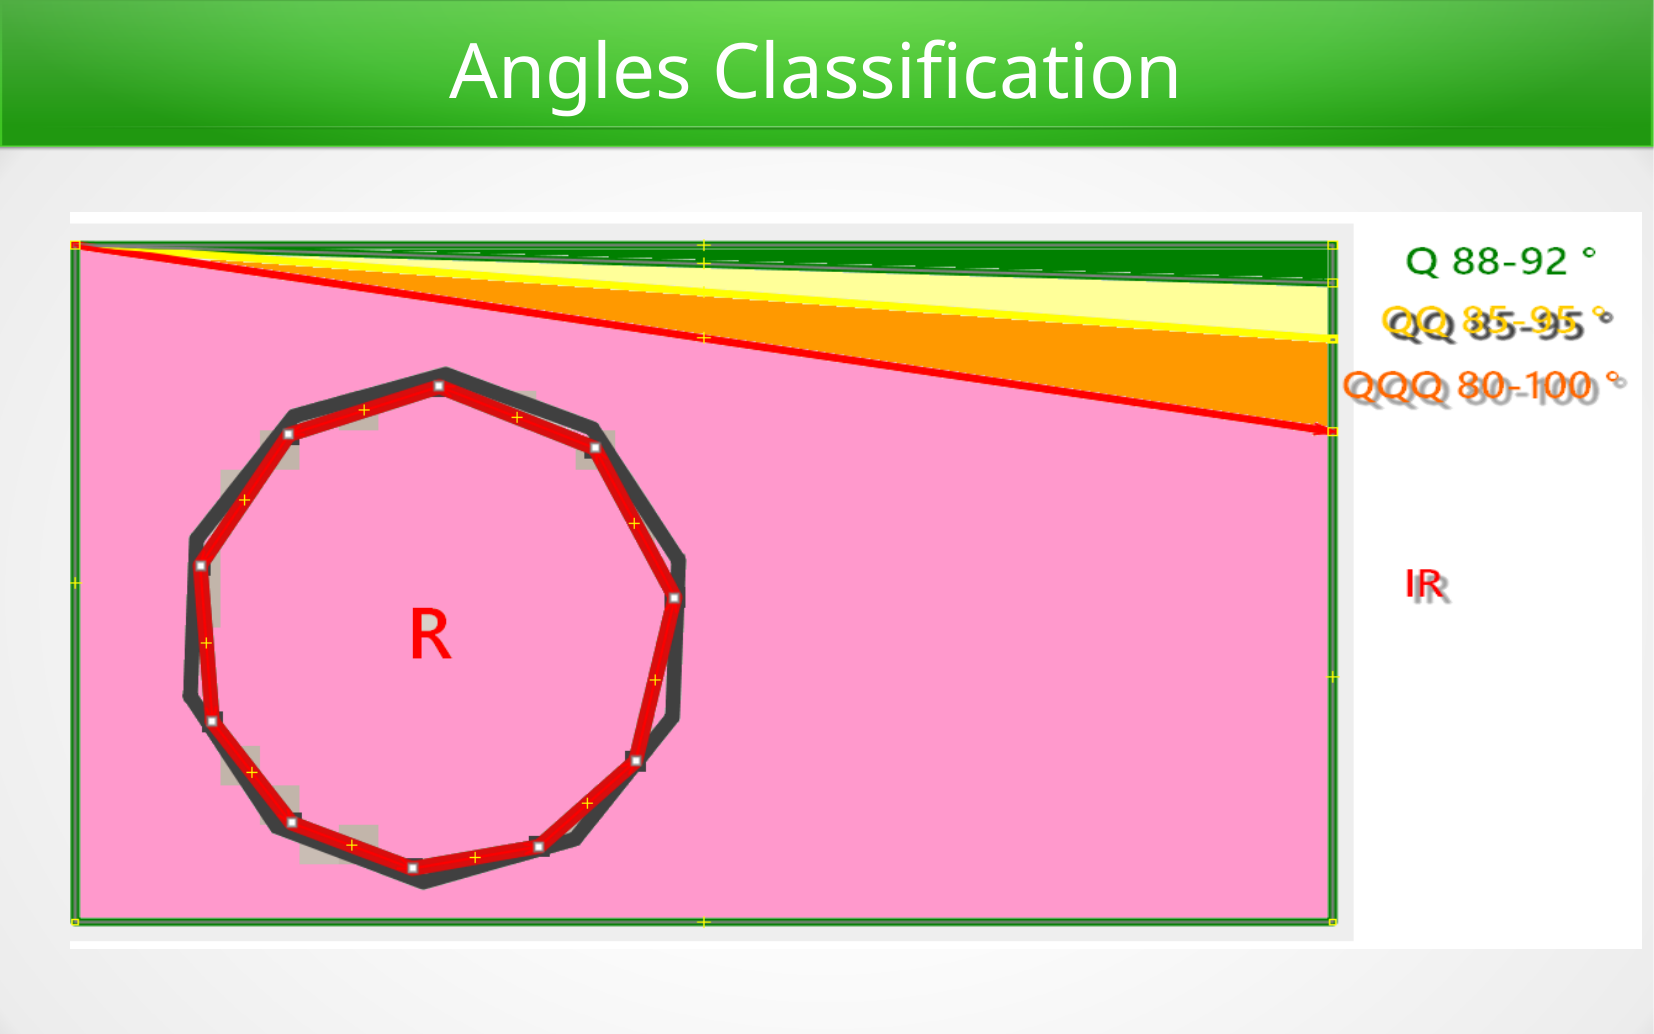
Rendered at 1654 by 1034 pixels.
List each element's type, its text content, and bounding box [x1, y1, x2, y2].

picture [0, 0, 1654, 1034]
title Angles Classification [82, 9, 1571, 129]
